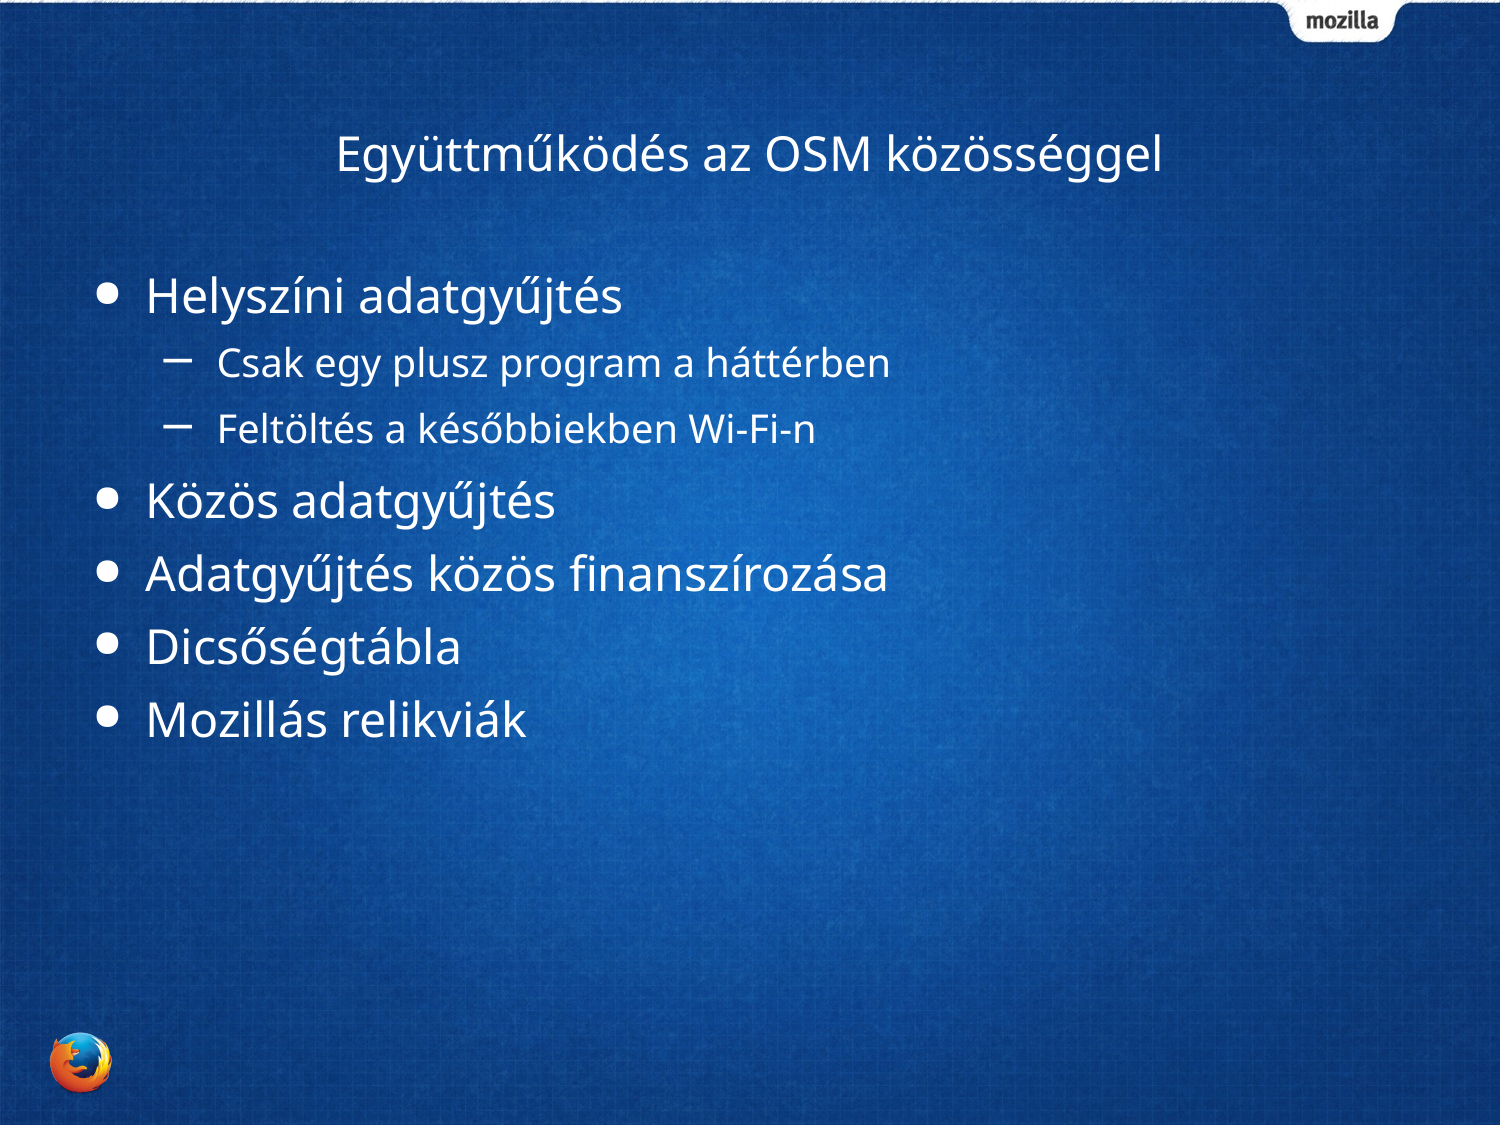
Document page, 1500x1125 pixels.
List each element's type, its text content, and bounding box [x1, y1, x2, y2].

picture [0, 0, 1500, 1125]
list Helyszíni adatgyűjtés Csak egy plusz program a háttérben Feltöltés a későbbiekben Wi-Fi-n Közös adatgyűjtés Adatgyűjtés közös finanszírozása Dicsőségtábla Mozillás relikviák [75, 262, 1425, 1005]
title Együttműködés az OSM közösséggel [75, 45, 1425, 233]
